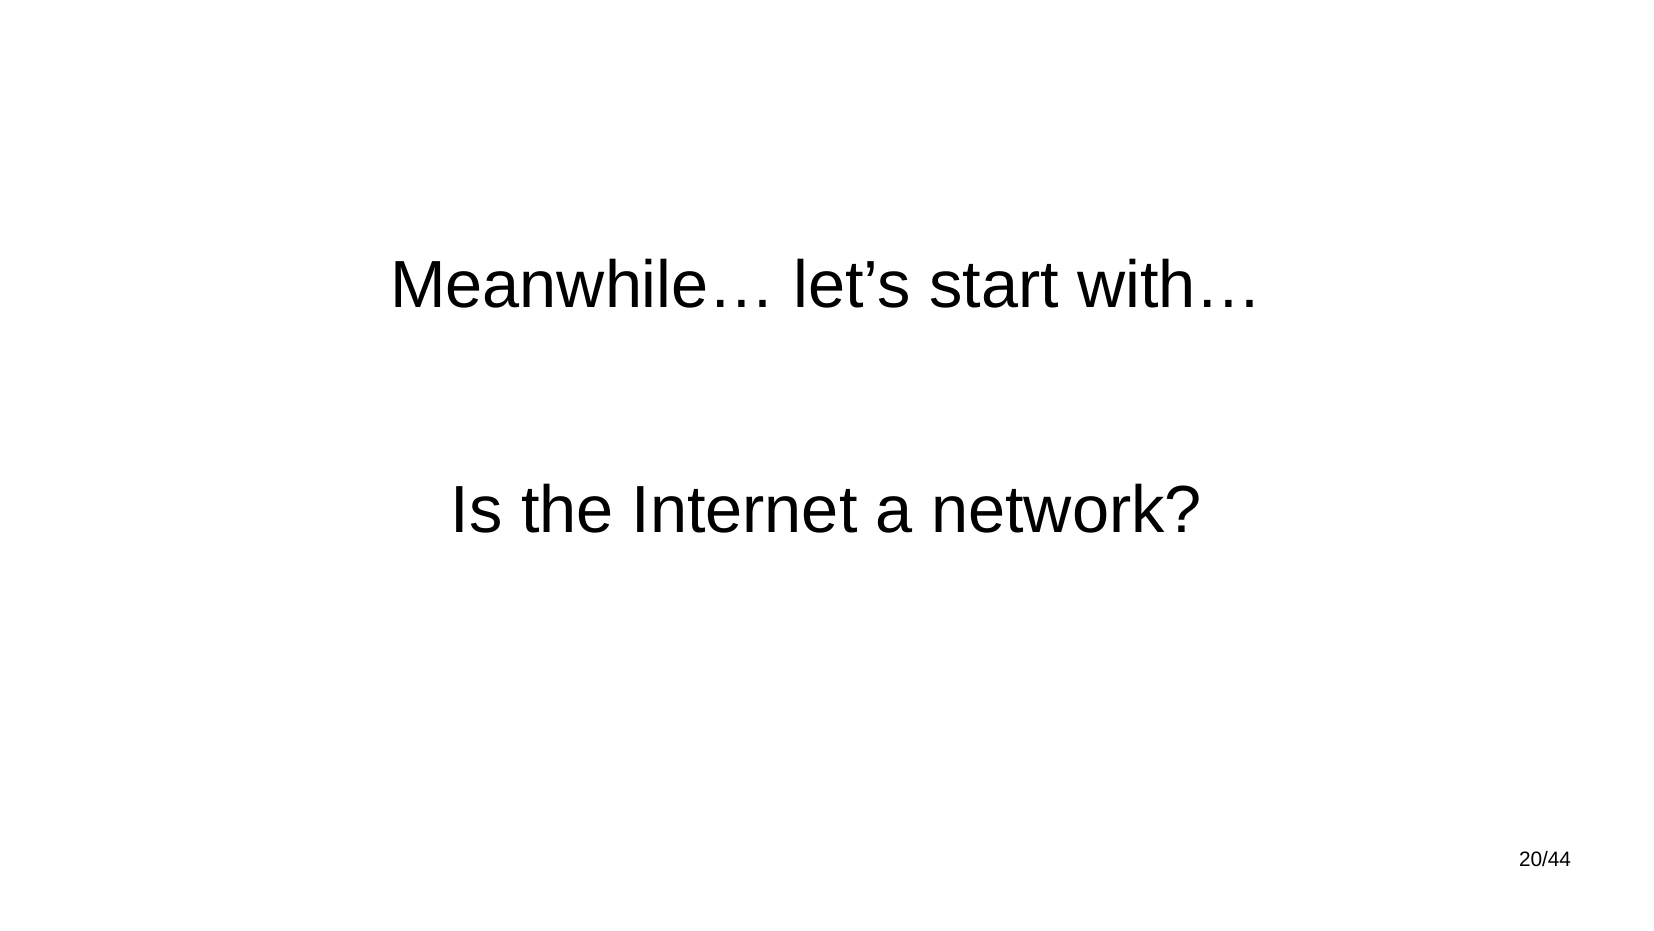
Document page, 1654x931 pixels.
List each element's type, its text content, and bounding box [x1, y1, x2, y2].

subtitle Meanwhile… let’s start with… Is the Internet a network? [82, 37, 1571, 757]
